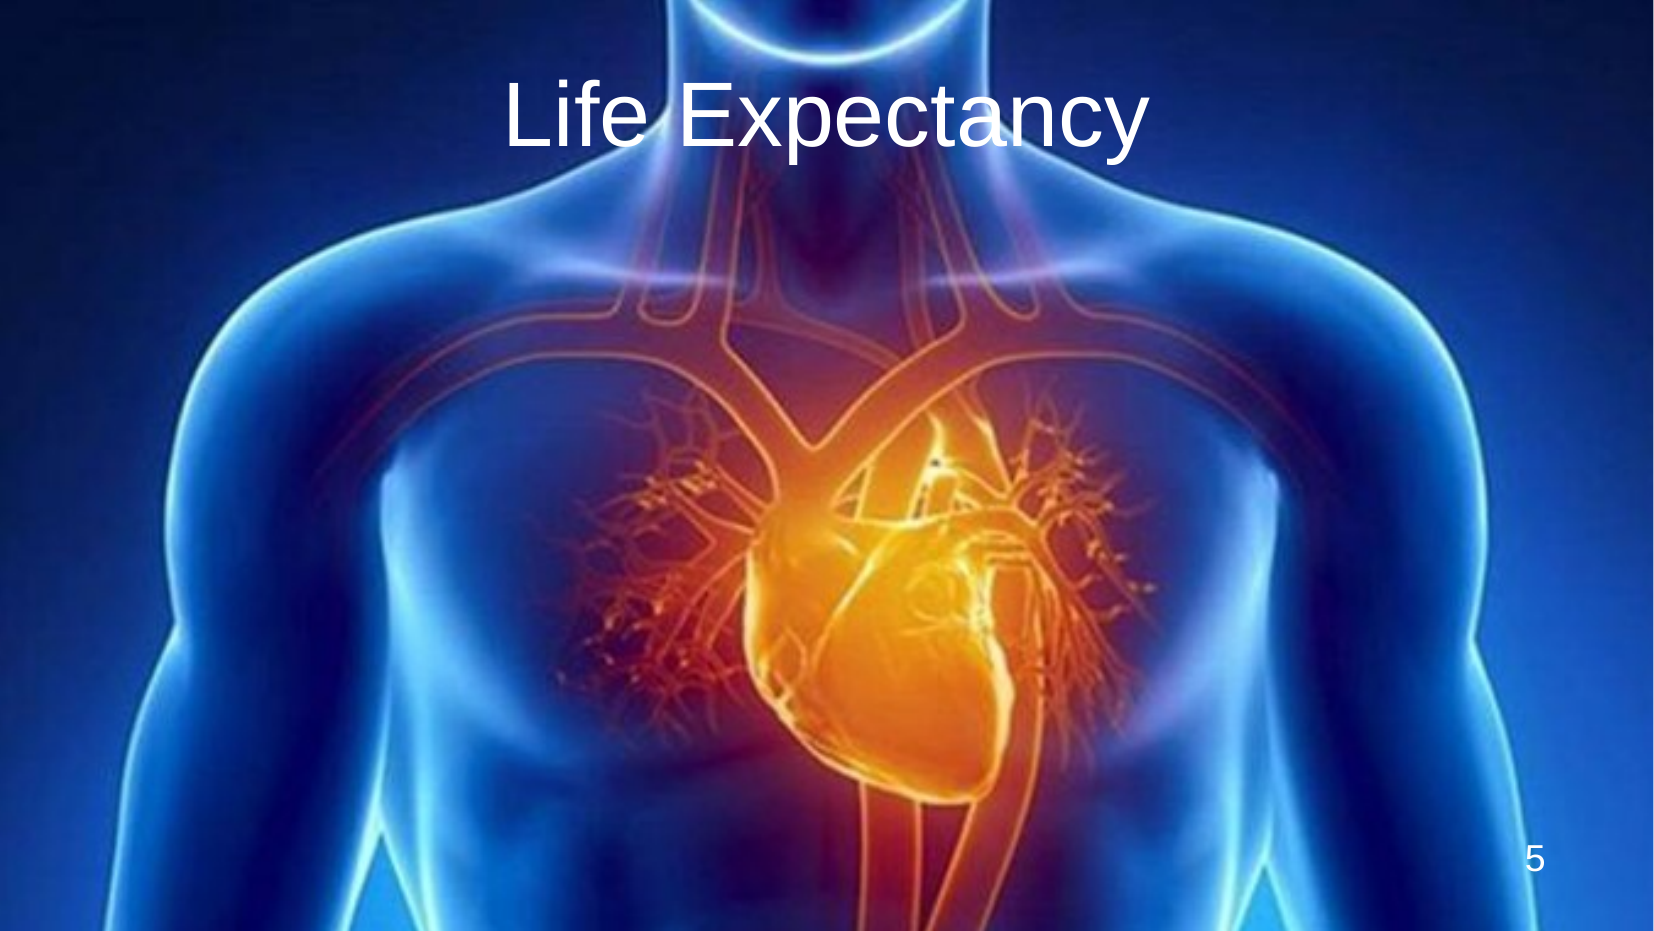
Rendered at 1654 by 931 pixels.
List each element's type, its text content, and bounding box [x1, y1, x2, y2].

title Life Expectancy [82, 37, 1571, 193]
picture [0, 0, 1654, 931]
text_box <number> [1510, 829, 1654, 901]
